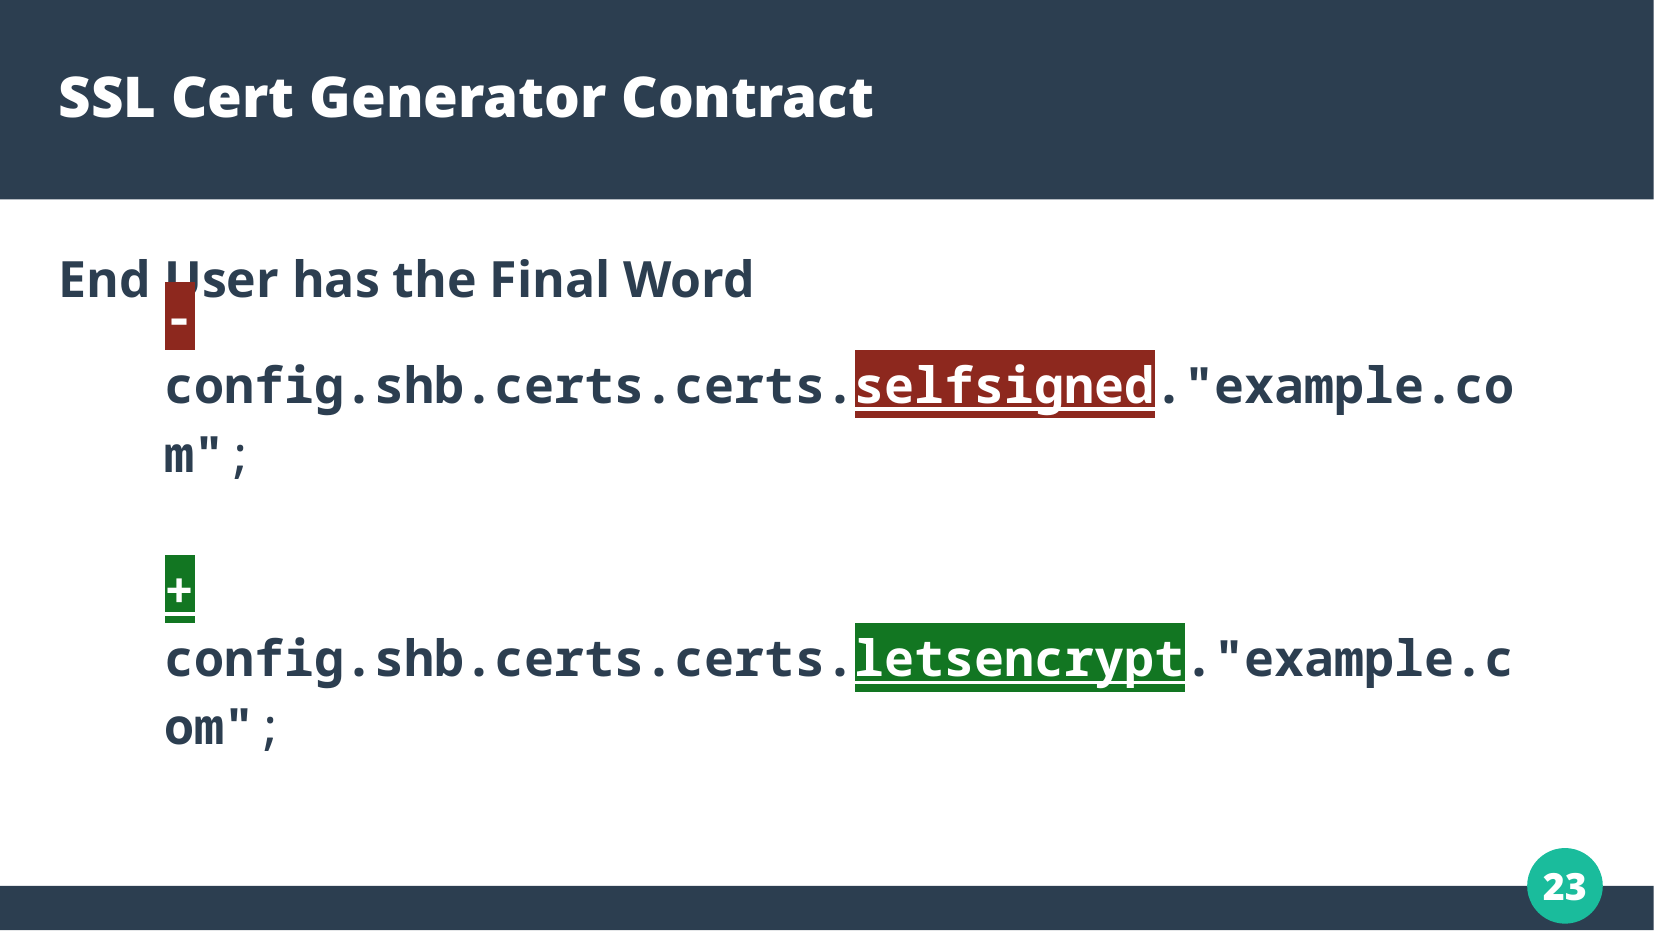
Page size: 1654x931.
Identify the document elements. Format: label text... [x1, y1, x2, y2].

list End User has the Final Word [59, 243, 1595, 864]
text_box - config.shb.certs.certs.selfsigned."example.com"; + config.shb.certs.certs.letsencrypt."example.com"; [150, 234, 1538, 808]
title SSL Cert Generator Contract [59, 37, 1595, 155]
